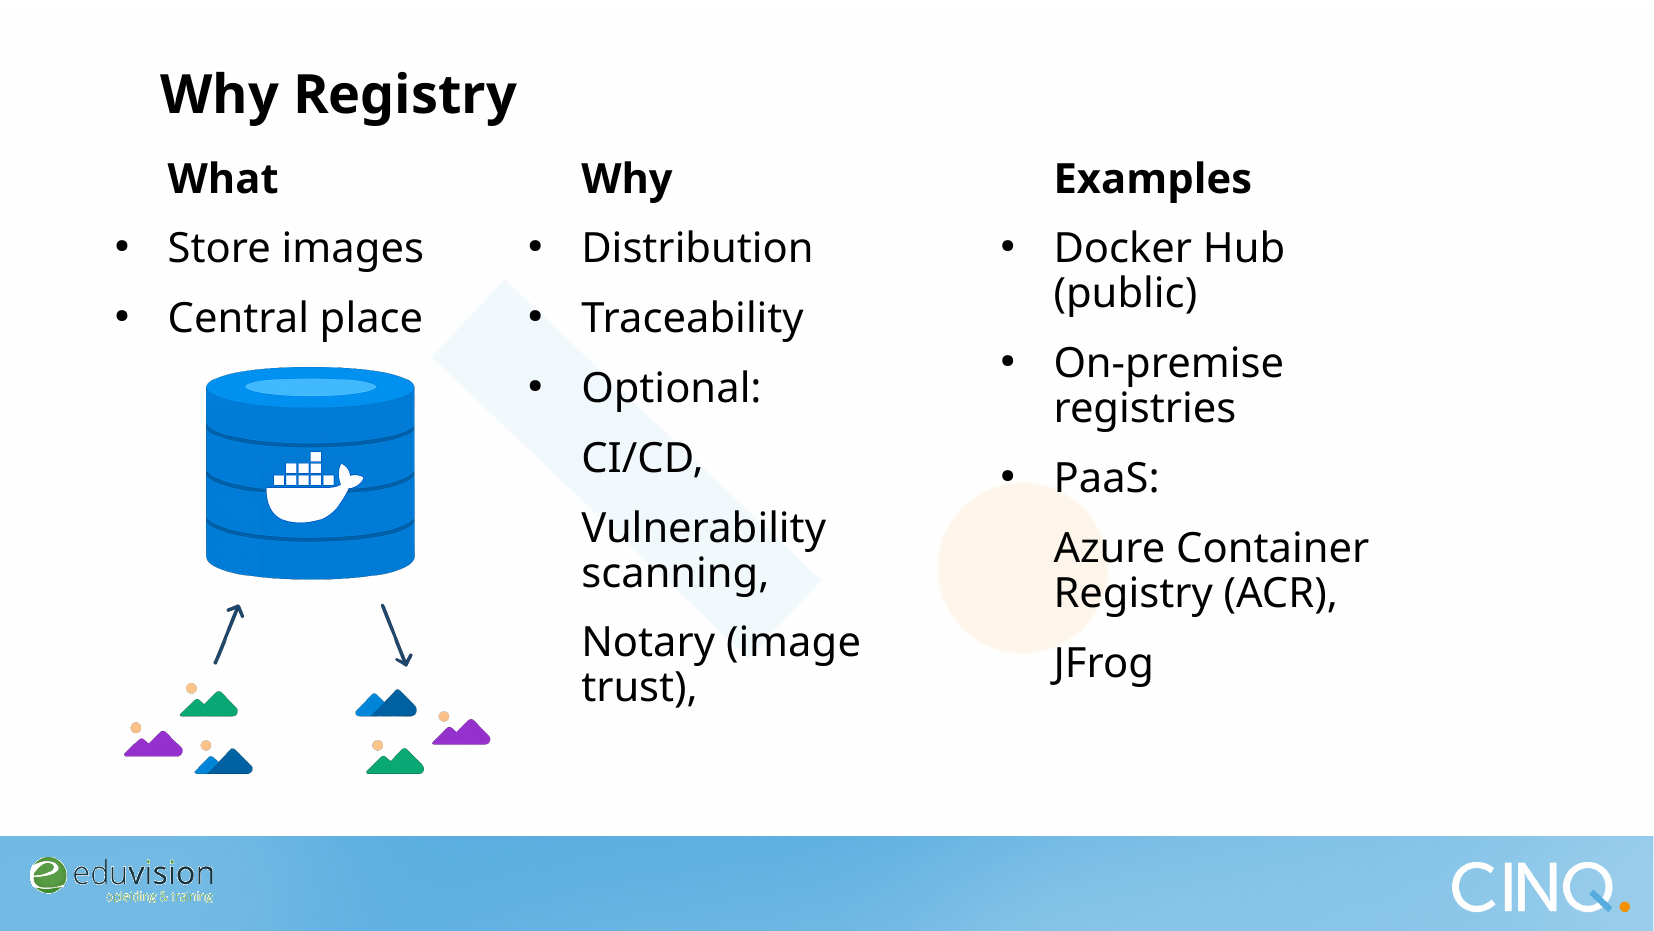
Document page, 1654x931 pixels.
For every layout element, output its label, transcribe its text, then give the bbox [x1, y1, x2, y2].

list Why Registry [81, 59, 1625, 105]
list What Store images Central place [88, 148, 501, 324]
list Examples Docker Hub (public) On-premise registries PaaS: Azure Container Registry (ACR), JFrog [974, 148, 1447, 502]
picture [0, 6, 1654, 931]
list Why Distribution Traceability Optional: CI/CD, Vulnerability scanning, Notary (image trust), [501, 148, 945, 502]
